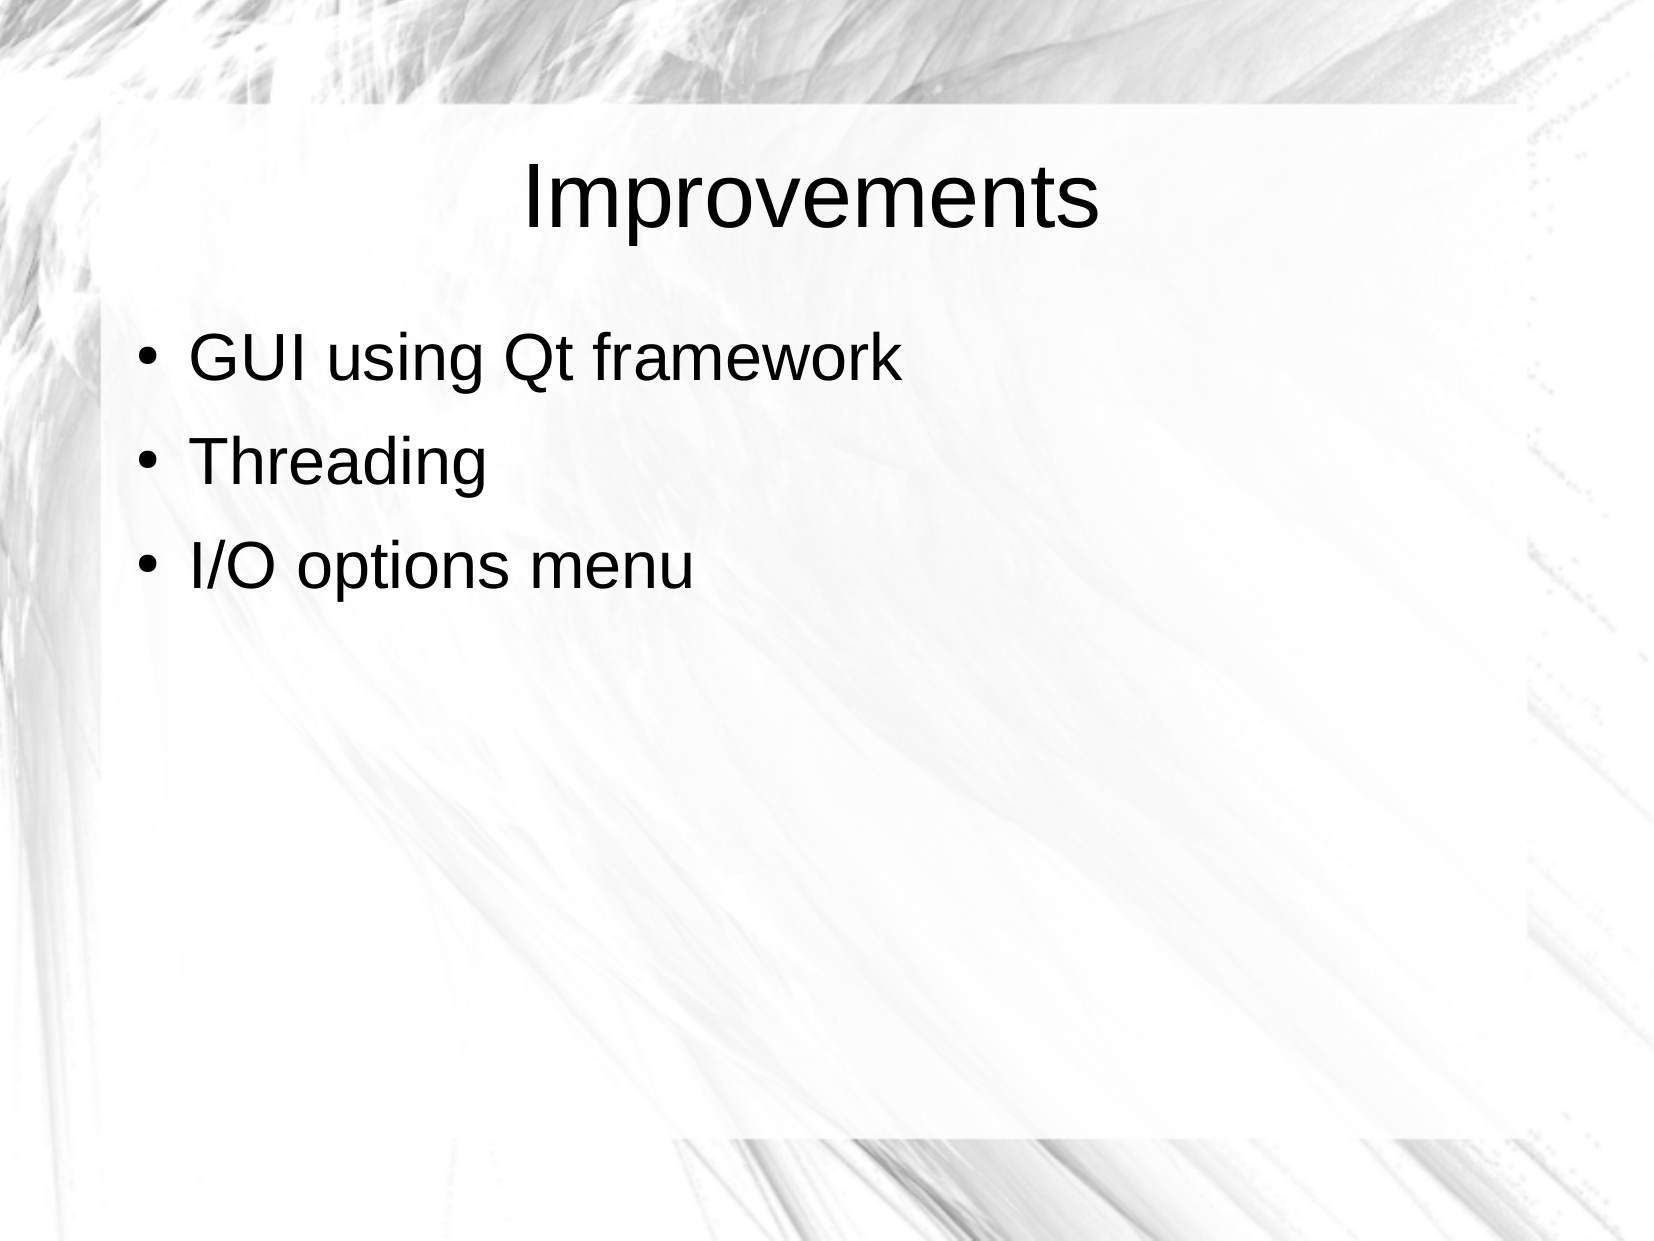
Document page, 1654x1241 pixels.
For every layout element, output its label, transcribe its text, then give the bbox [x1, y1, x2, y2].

title Improvements [118, 119, 1506, 273]
list GUI using Qt framework Threading I/O options menu [118, 319, 1571, 1124]
picture [0, 0, 1654, 1241]
